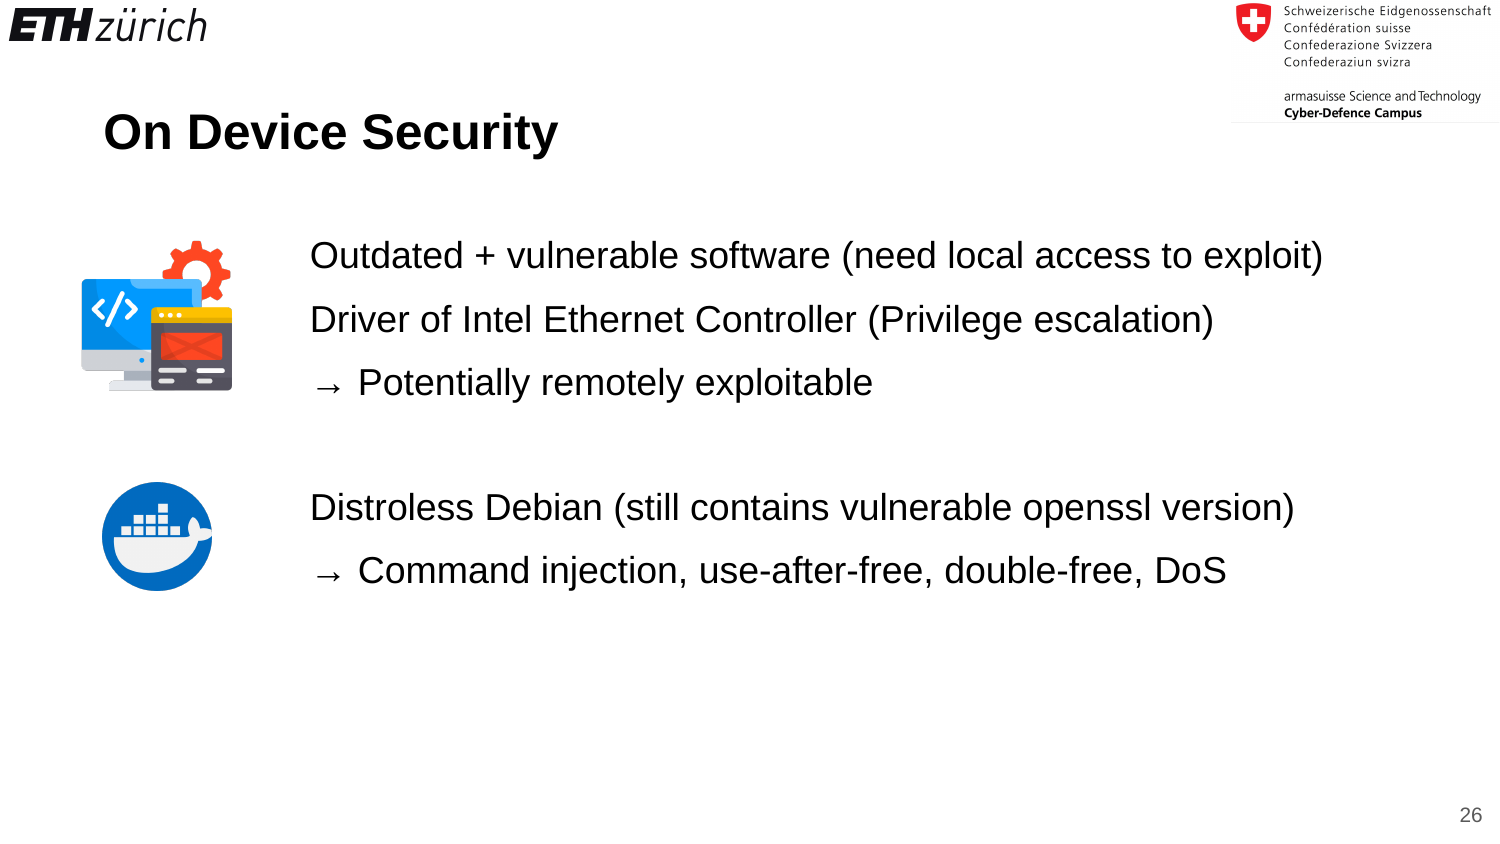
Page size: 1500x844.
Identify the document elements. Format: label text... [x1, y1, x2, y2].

picture [8, 8, 207, 42]
picture [1231, 0, 1500, 123]
picture [77, 236, 237, 395]
picture [102, 482, 212, 591]
text_box On Device Security [88, 88, 1182, 178]
text_box Outdated + vulnerable software (need local access to exploit) Driver of Intel Ethernet Controller (Privilege escalation) → Potentially remotely exploitable Distroless Debian (still contains vulnerable openssl version) → Command injection, use-after-free, double-free, DoS [295, 206, 1477, 680]
